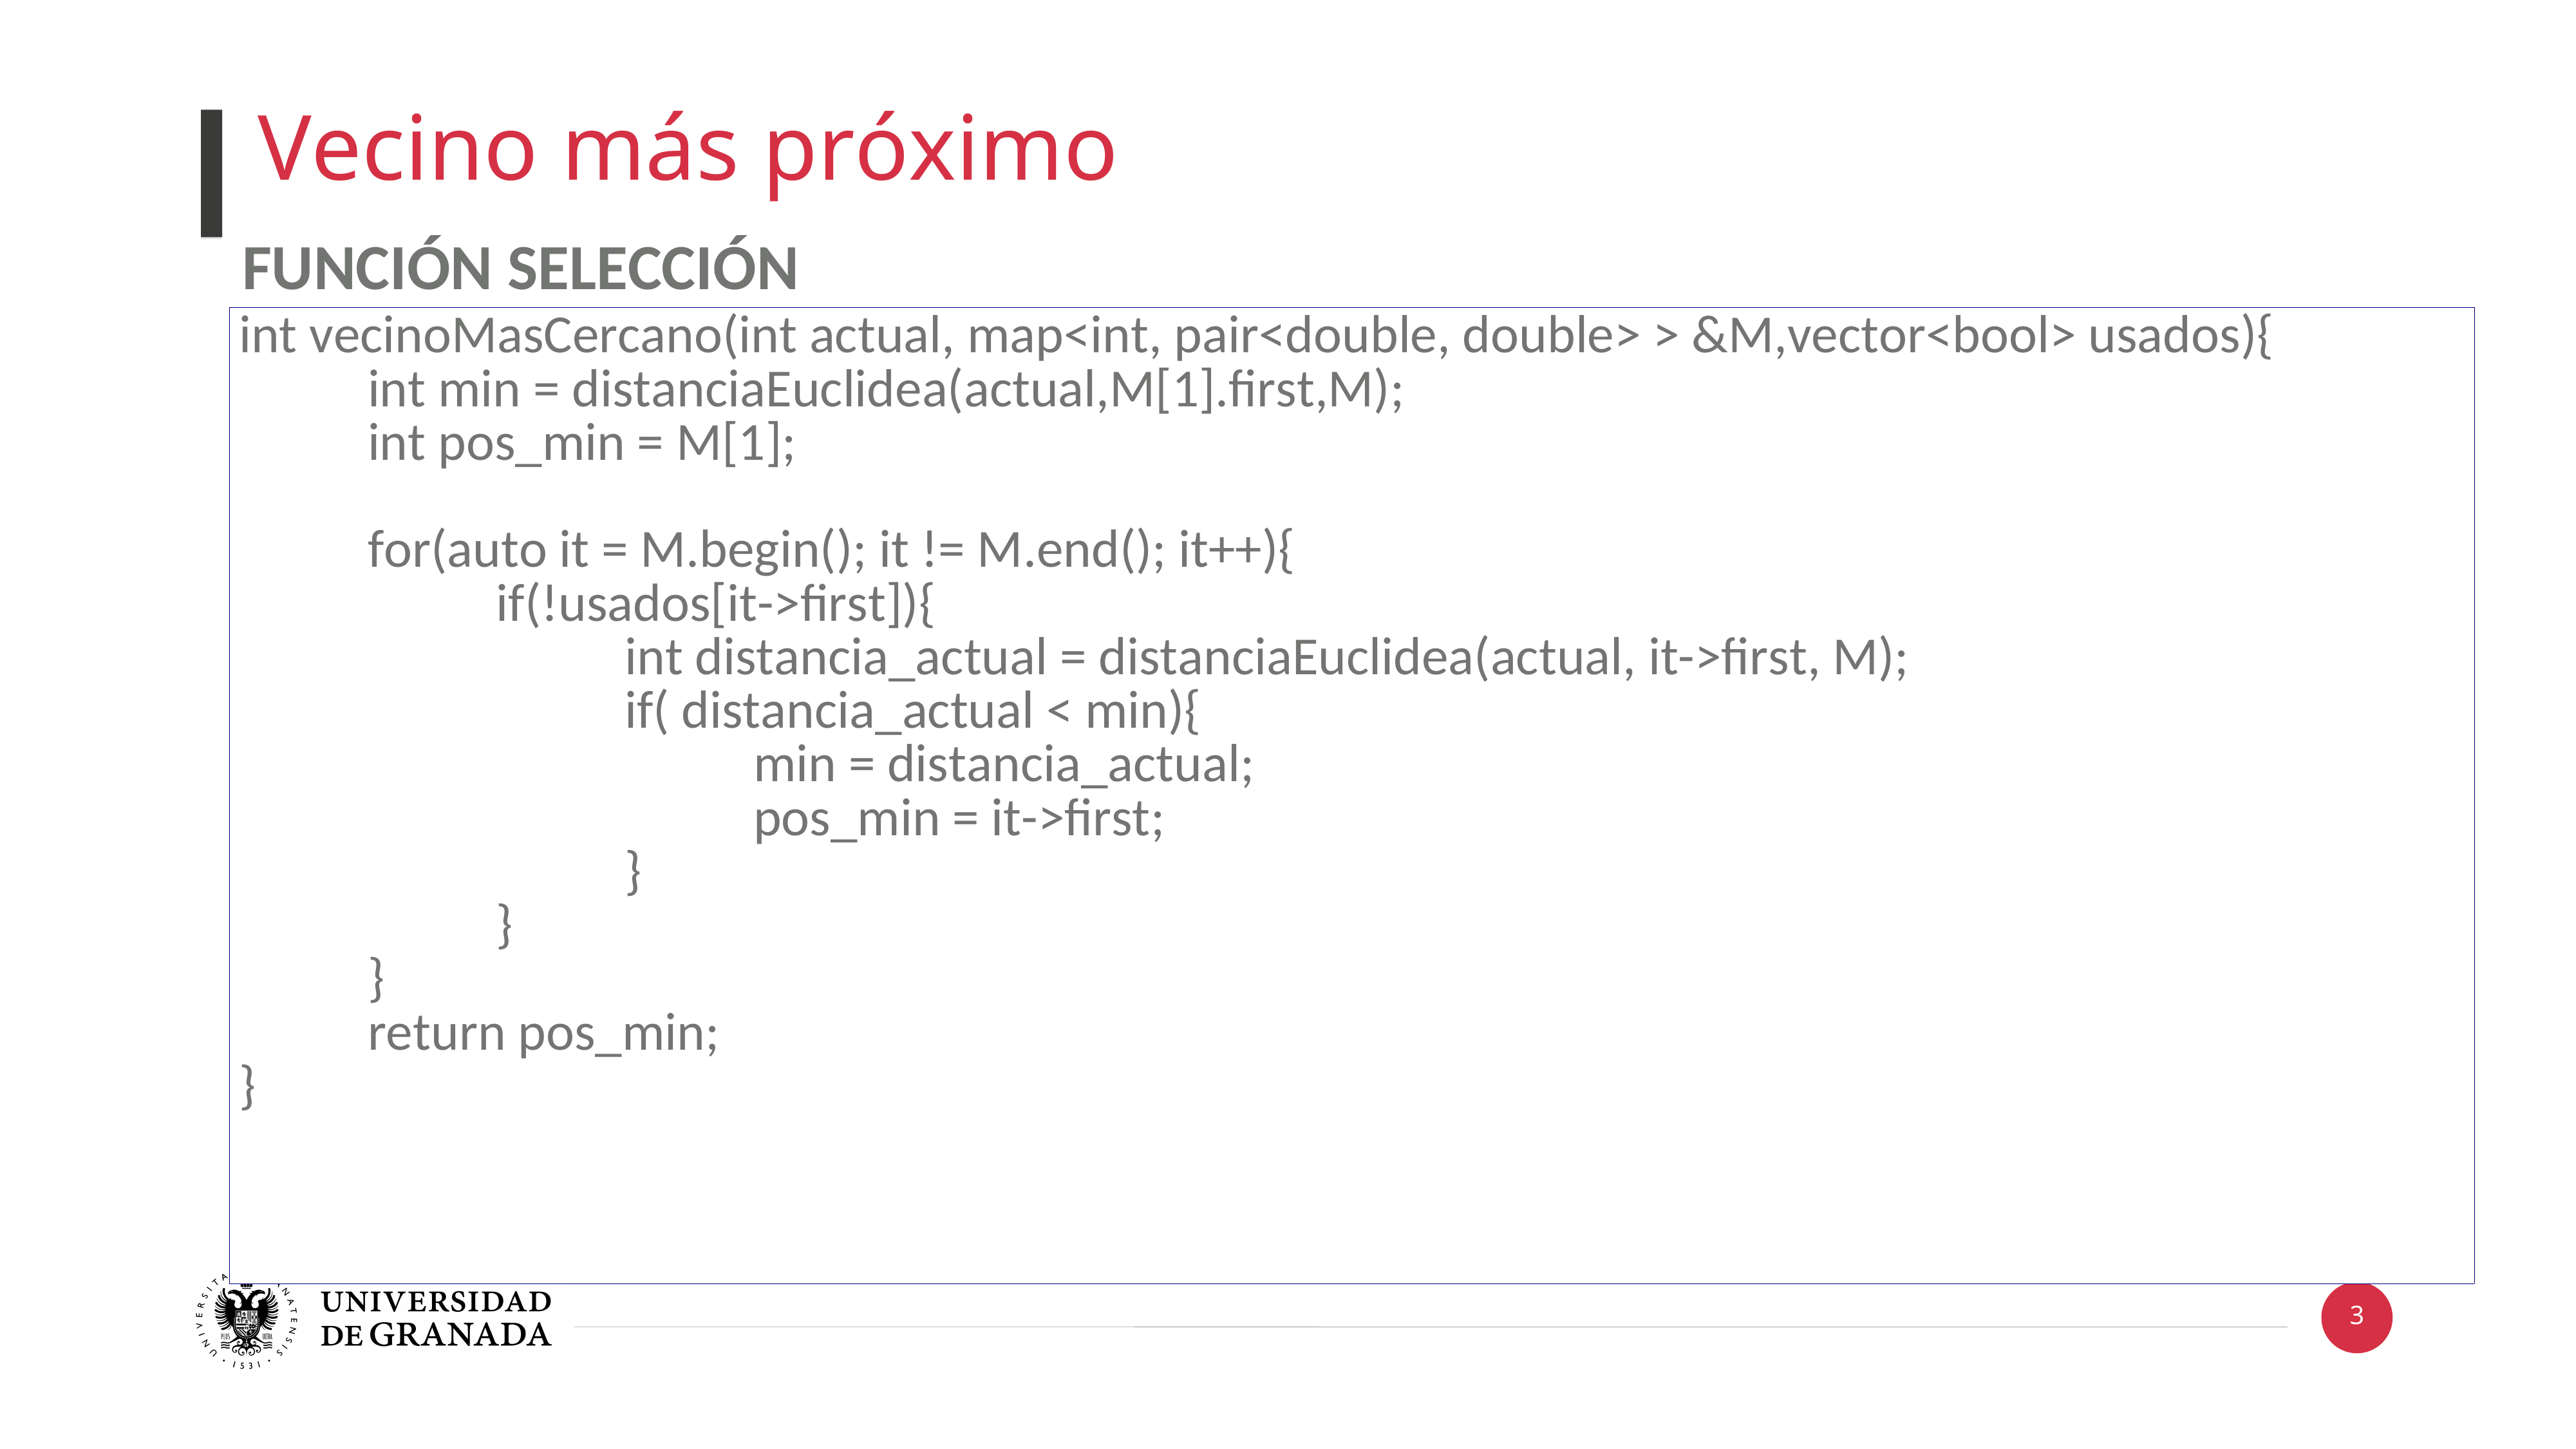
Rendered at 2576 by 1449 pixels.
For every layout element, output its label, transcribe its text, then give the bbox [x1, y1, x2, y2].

text_box [201, 109, 223, 238]
text_box FUNCIÓN SELECCIÓN [232, 220, 1007, 307]
table_header int vecinoMasCercano(int actual, map<int, pair<double, double> > &M,vector<bool> usados){ int min = distanciaEuclidea(actual,M[1].first,M); int pos_min = M[1]; for(auto it = M.begin(); it != M.end(); it++){ if(!usados[it->first]){ int distancia_actual = distanciaEuclidea(actual, it->first, M); if( distancia_actual < min){ min = distancia_actual; pos_min = it->first; } } } return pos_min; } [230, 308, 2474, 1283]
text_box Vecino más próximo [248, 85, 2402, 204]
picture [178, 1241, 569, 1397]
text_box <number> [2308, 1284, 2407, 1356]
